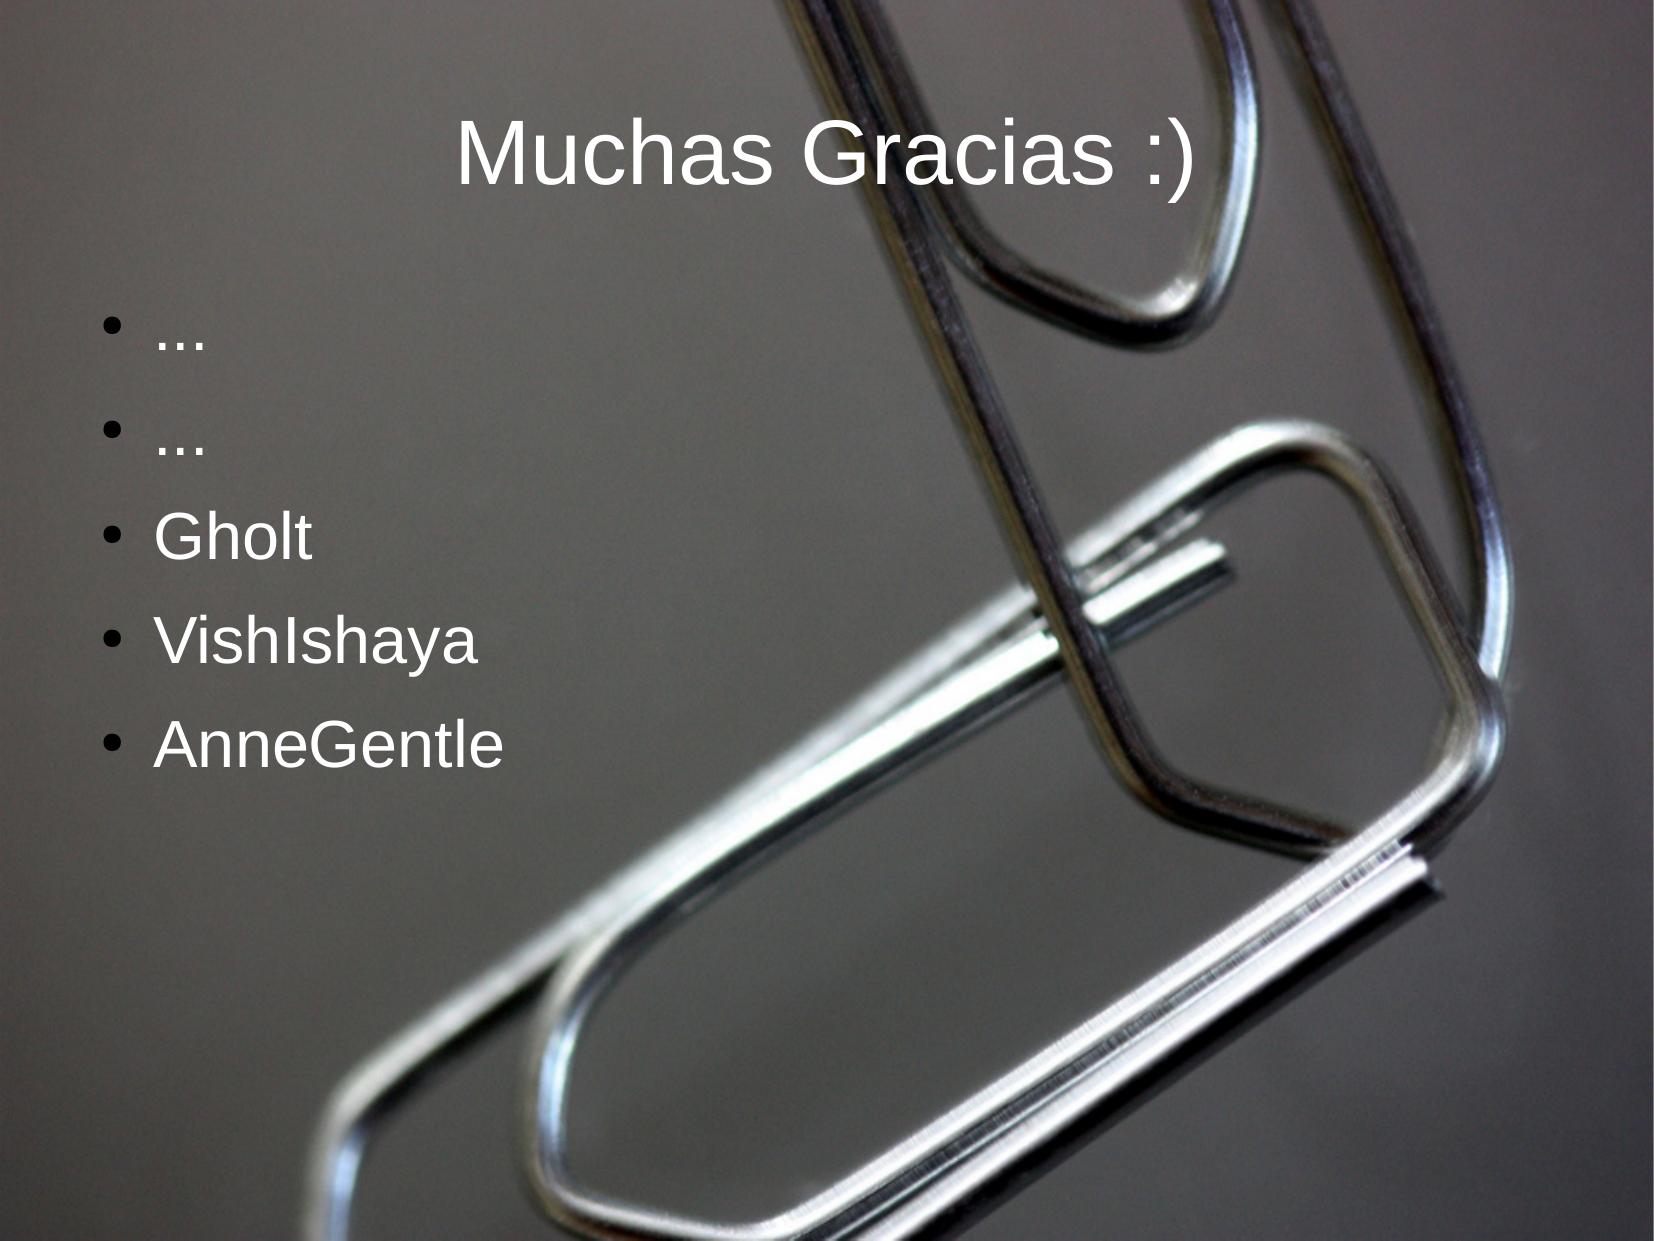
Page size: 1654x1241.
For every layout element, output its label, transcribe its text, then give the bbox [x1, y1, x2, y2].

list ... ... Gholt VishIshaya AnneGentle [82, 290, 1538, 1010]
picture [0, 0, 1654, 1241]
title Muchas Gracias :) [82, 49, 1571, 257]
